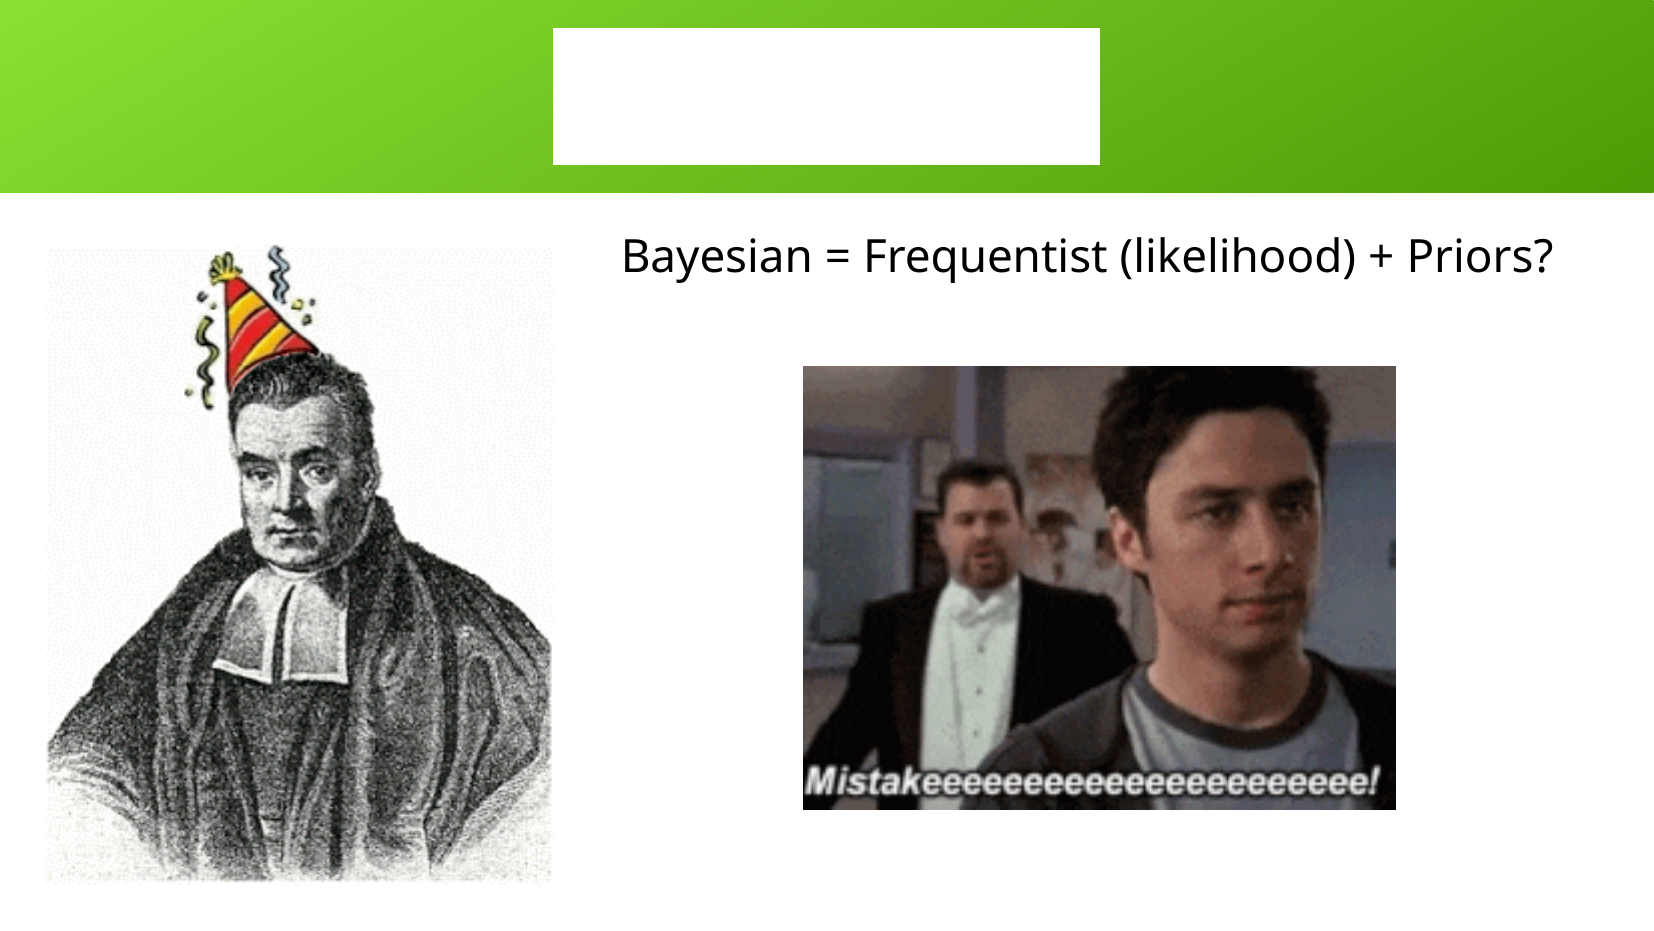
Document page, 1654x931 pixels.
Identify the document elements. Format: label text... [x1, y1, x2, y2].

picture [45, 244, 556, 886]
picture [803, 366, 1396, 811]
title Bayes who? [0, 0, 1654, 193]
text_box Bayesian = Frequentist (likelihood) + Priors? [570, 216, 1606, 309]
